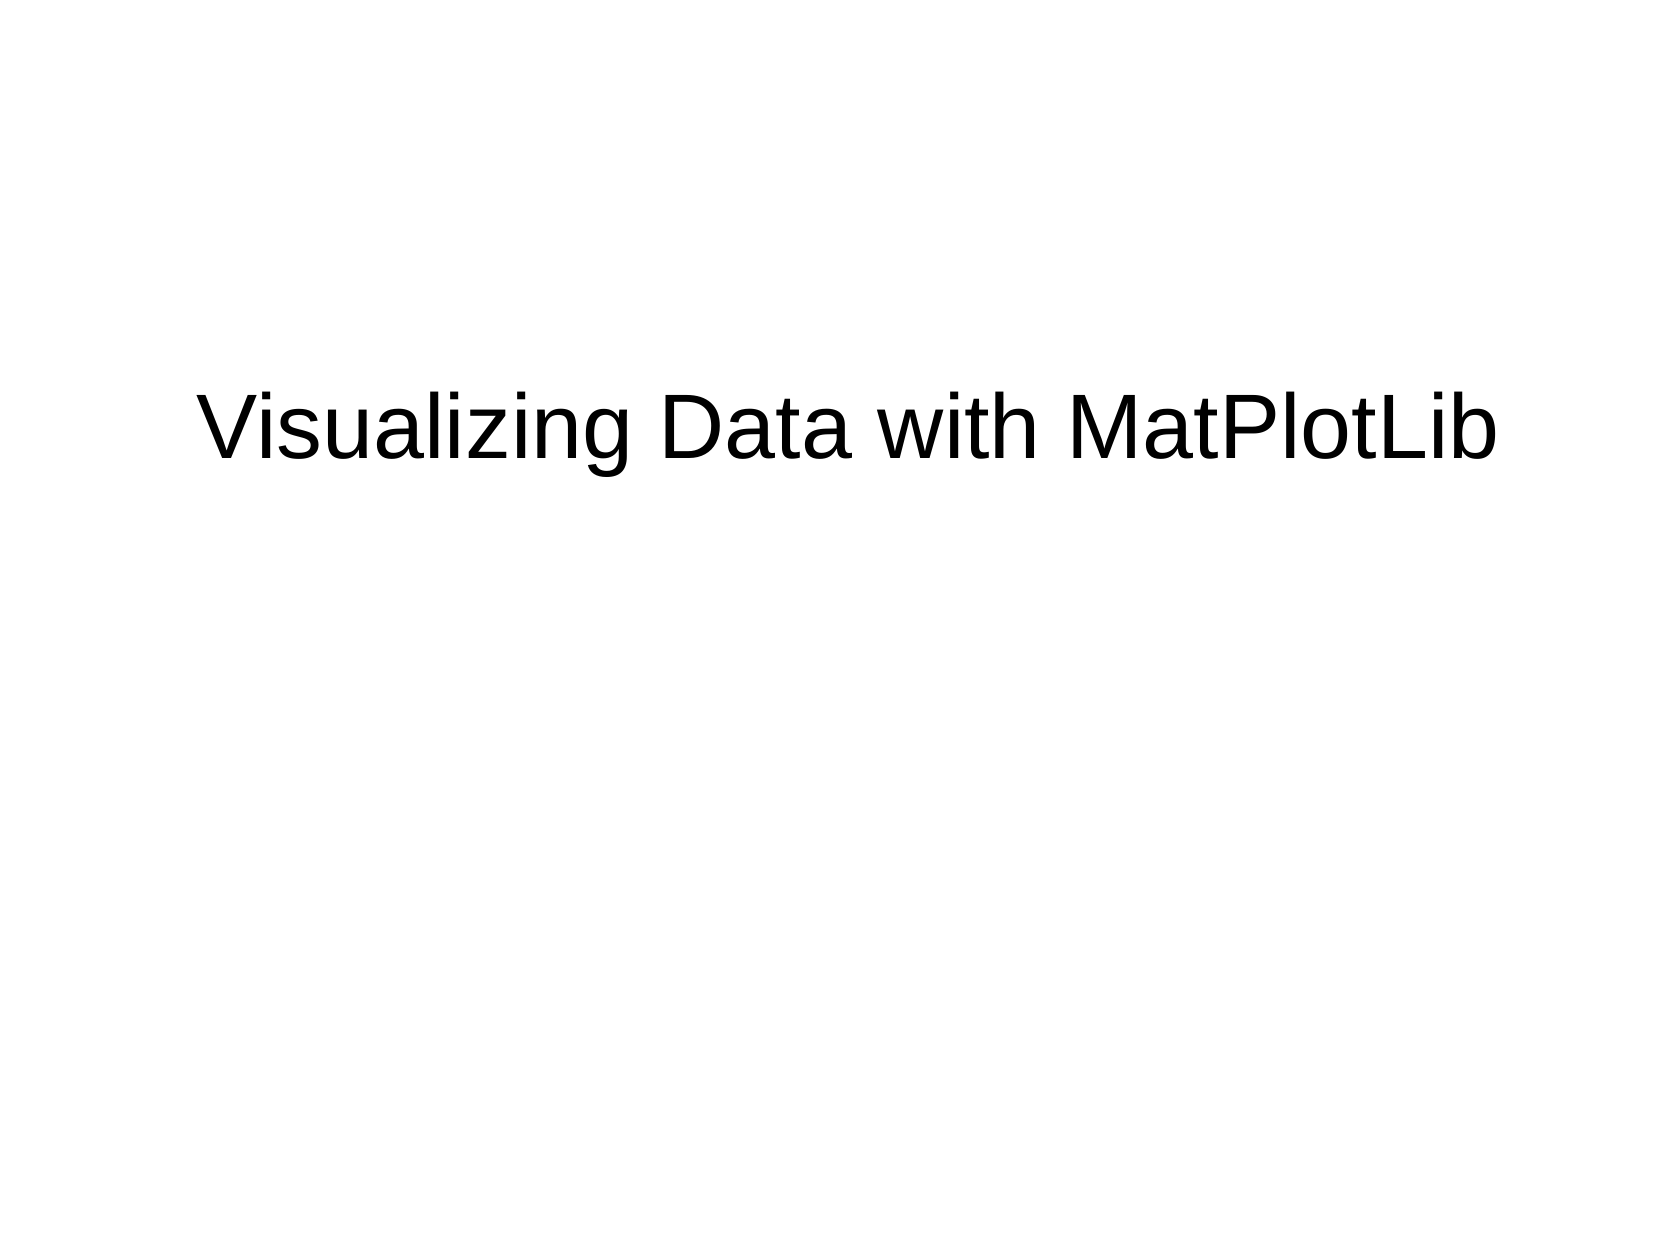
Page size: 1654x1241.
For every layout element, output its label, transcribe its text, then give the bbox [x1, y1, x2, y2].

subtitle Visualizing Data with MatPlotLib [105, 375, 1594, 628]
